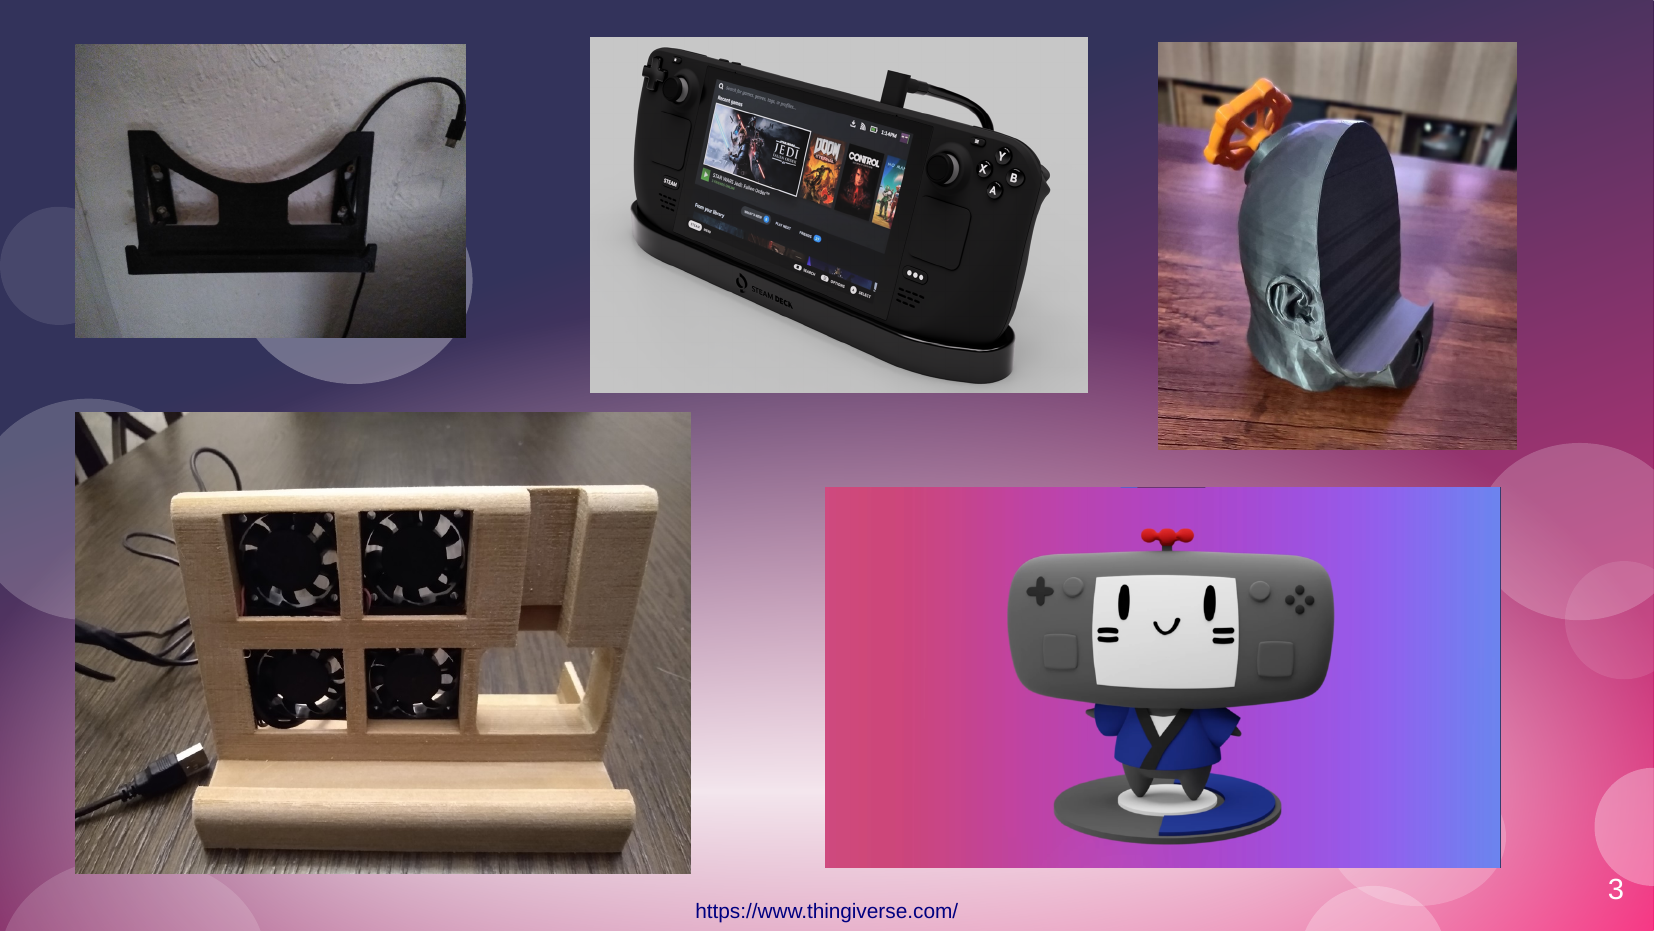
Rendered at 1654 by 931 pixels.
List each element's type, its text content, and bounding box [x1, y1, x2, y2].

picture [590, 37, 1088, 393]
picture [75, 44, 466, 338]
picture [1158, 42, 1517, 451]
picture [75, 412, 691, 874]
picture [825, 487, 1501, 868]
text_box https://www.thingiverse.com/ [640, 892, 1014, 931]
